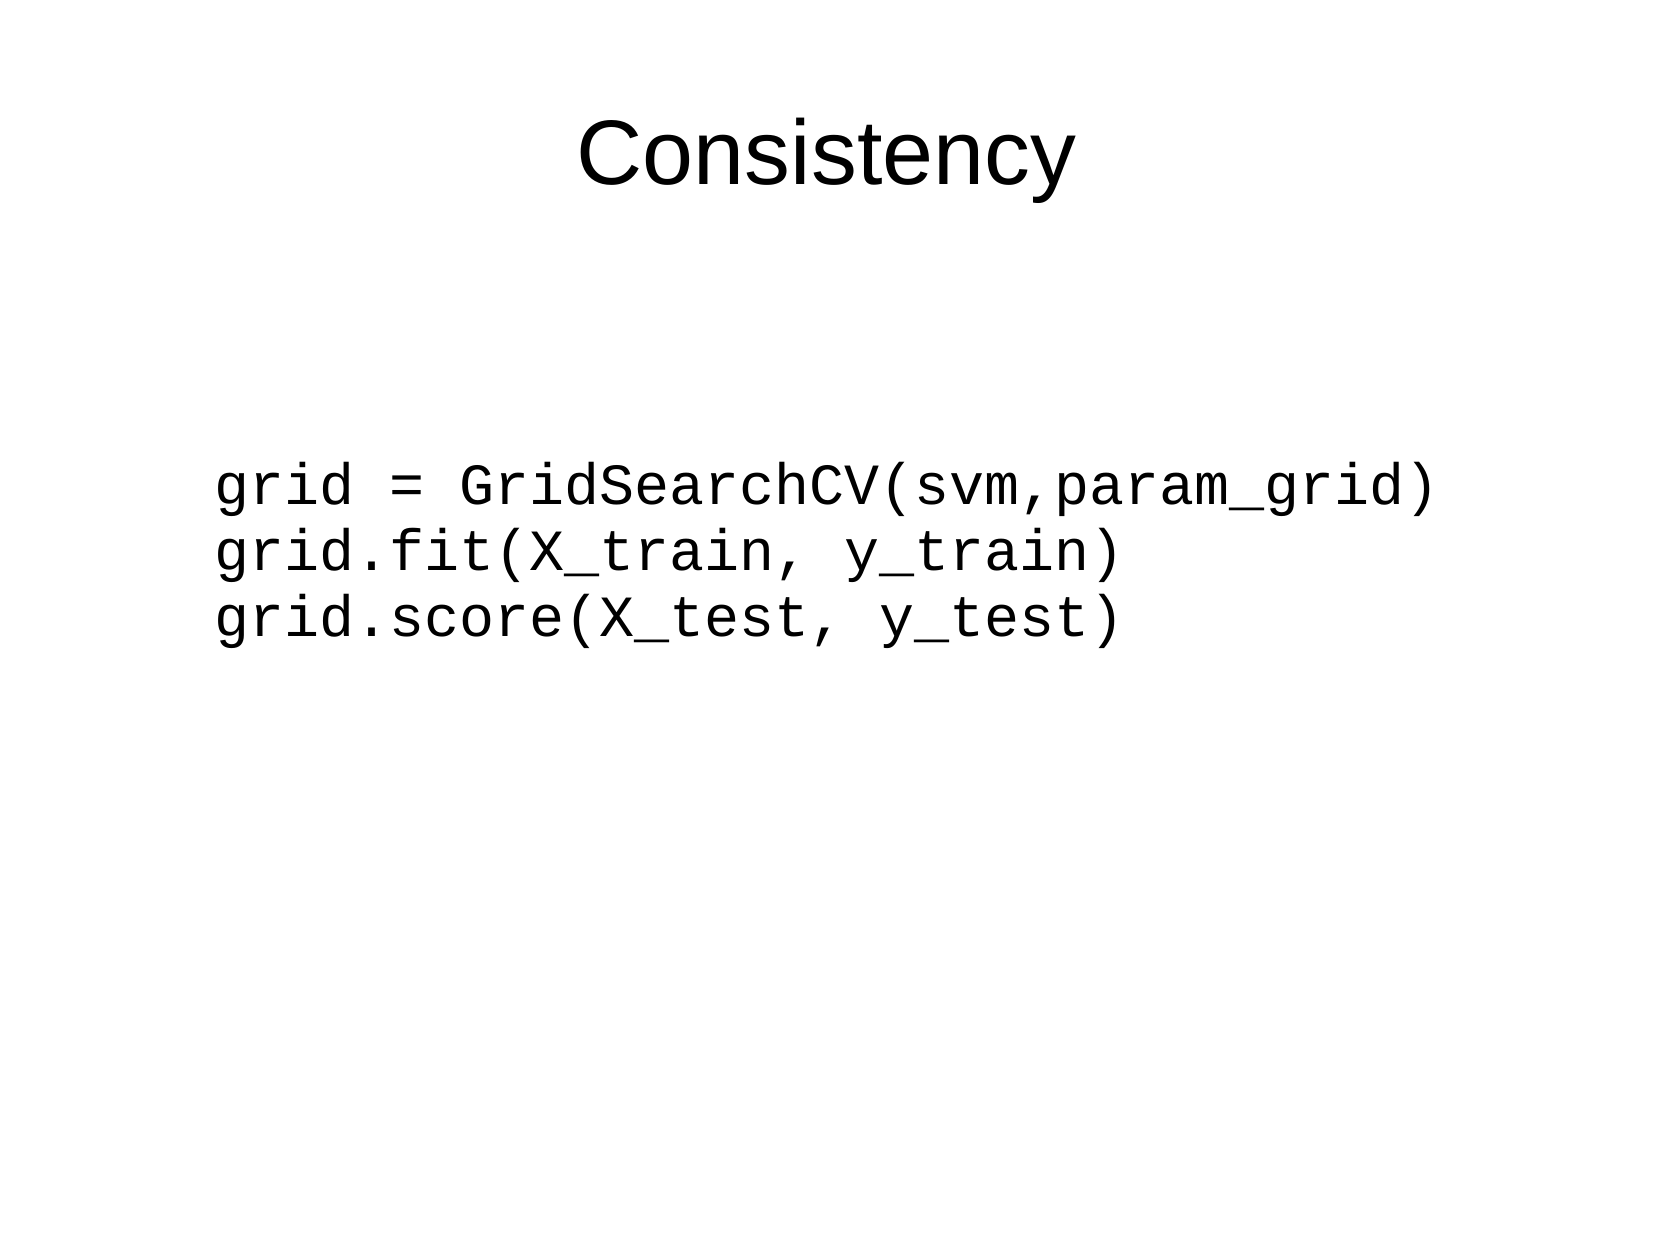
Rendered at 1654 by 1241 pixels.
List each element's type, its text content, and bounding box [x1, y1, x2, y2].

text_box grid = GridSearchCV(svm,param_grid) grid.fit(X_train, y_train) grid.score(X_test, y_test) [214, 390, 1440, 655]
title Consistency [82, 49, 1571, 257]
